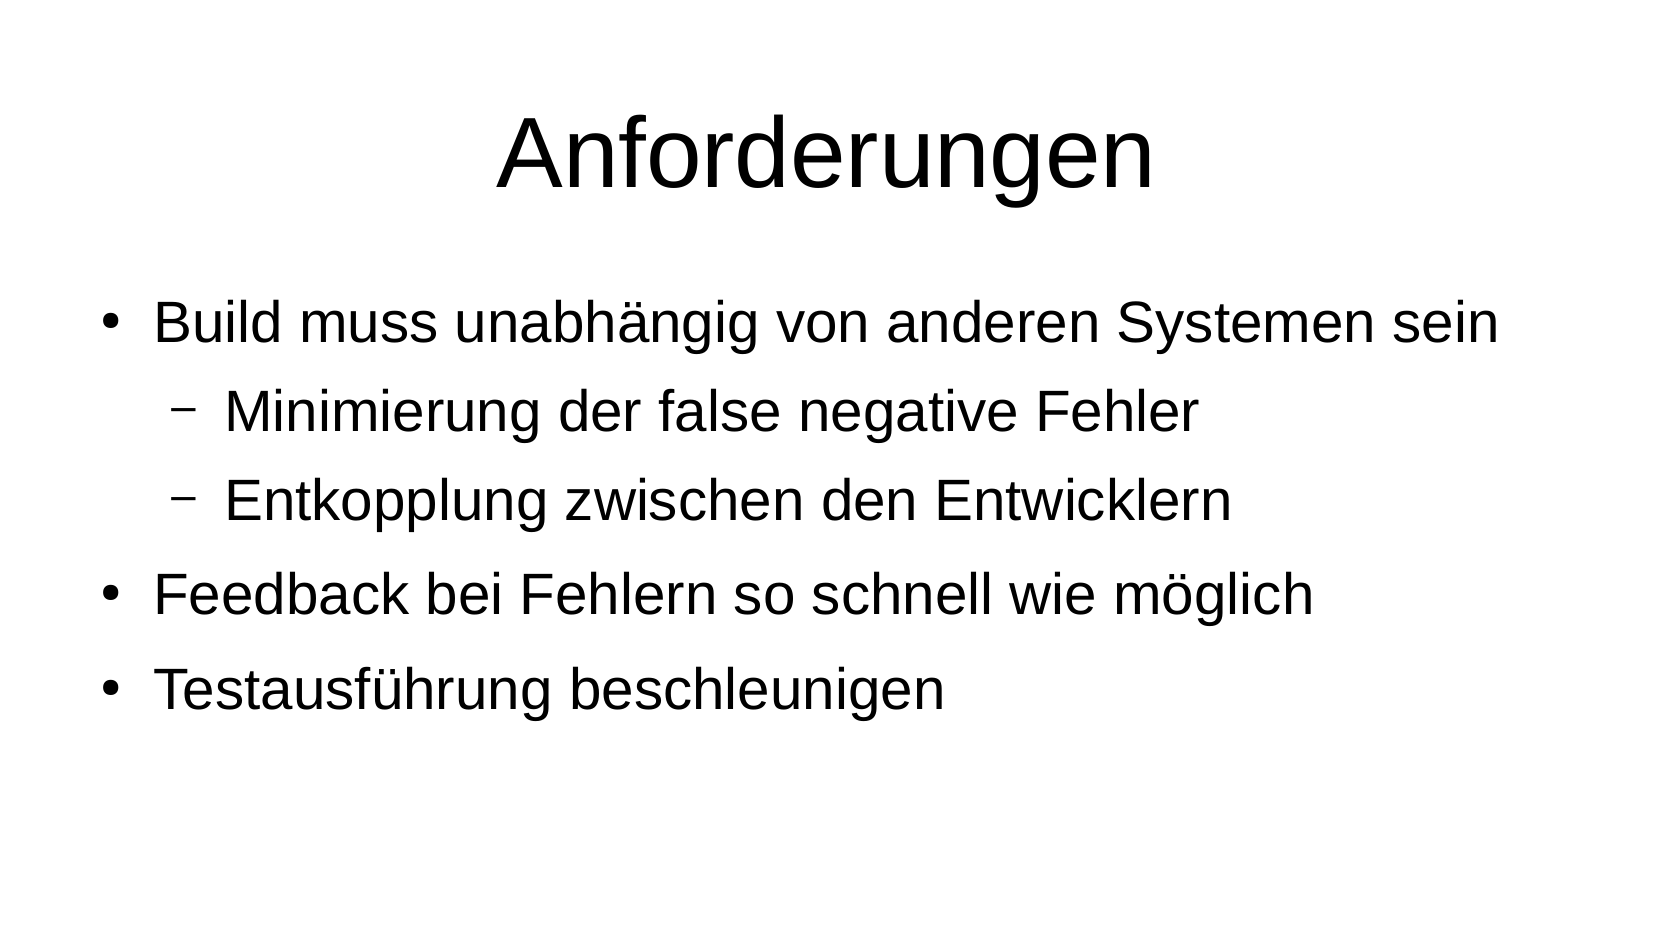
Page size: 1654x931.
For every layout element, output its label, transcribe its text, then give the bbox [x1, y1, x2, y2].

title Anforderungen [82, 49, 1571, 257]
list Build muss unabhängig von anderen Systemen sein Minimierung der false negative Fehler Entkopplung zwischen den Entwicklern Feedback bei Fehlern so schnell wie möglich Testausführung beschleunigen [82, 290, 1571, 931]
